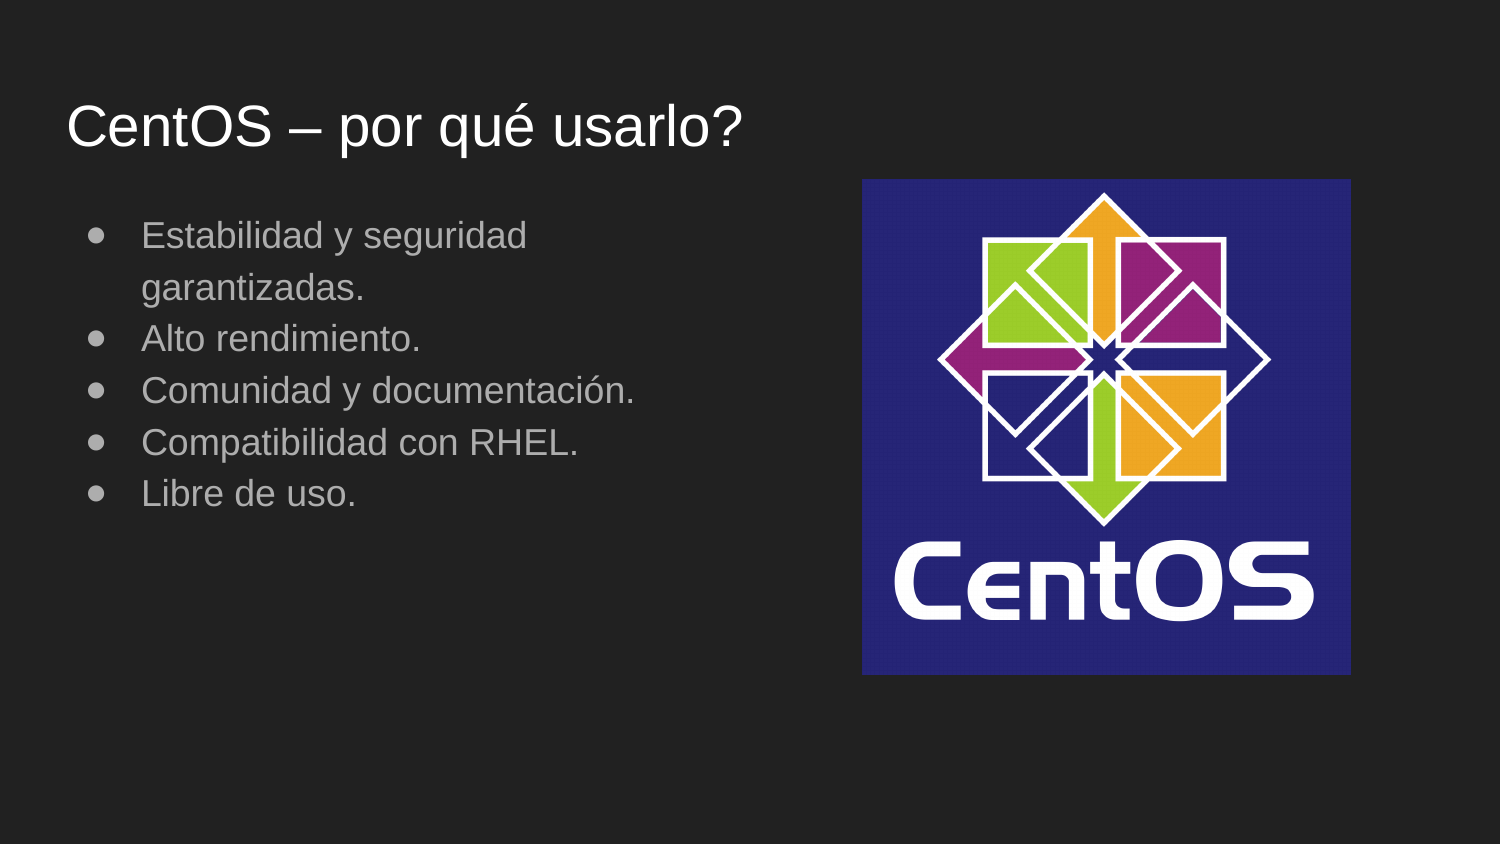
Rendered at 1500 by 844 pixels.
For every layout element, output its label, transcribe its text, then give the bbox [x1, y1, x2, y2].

picture [862, 179, 1351, 675]
title CentOS – por qué usarlo? [51, 72, 1449, 167]
list Estabilidad y seguridad garantizadas. Alto rendimiento. Comunidad y documentación. Compatibilidad con RHEL. Libre de uso. [51, 189, 750, 750]
